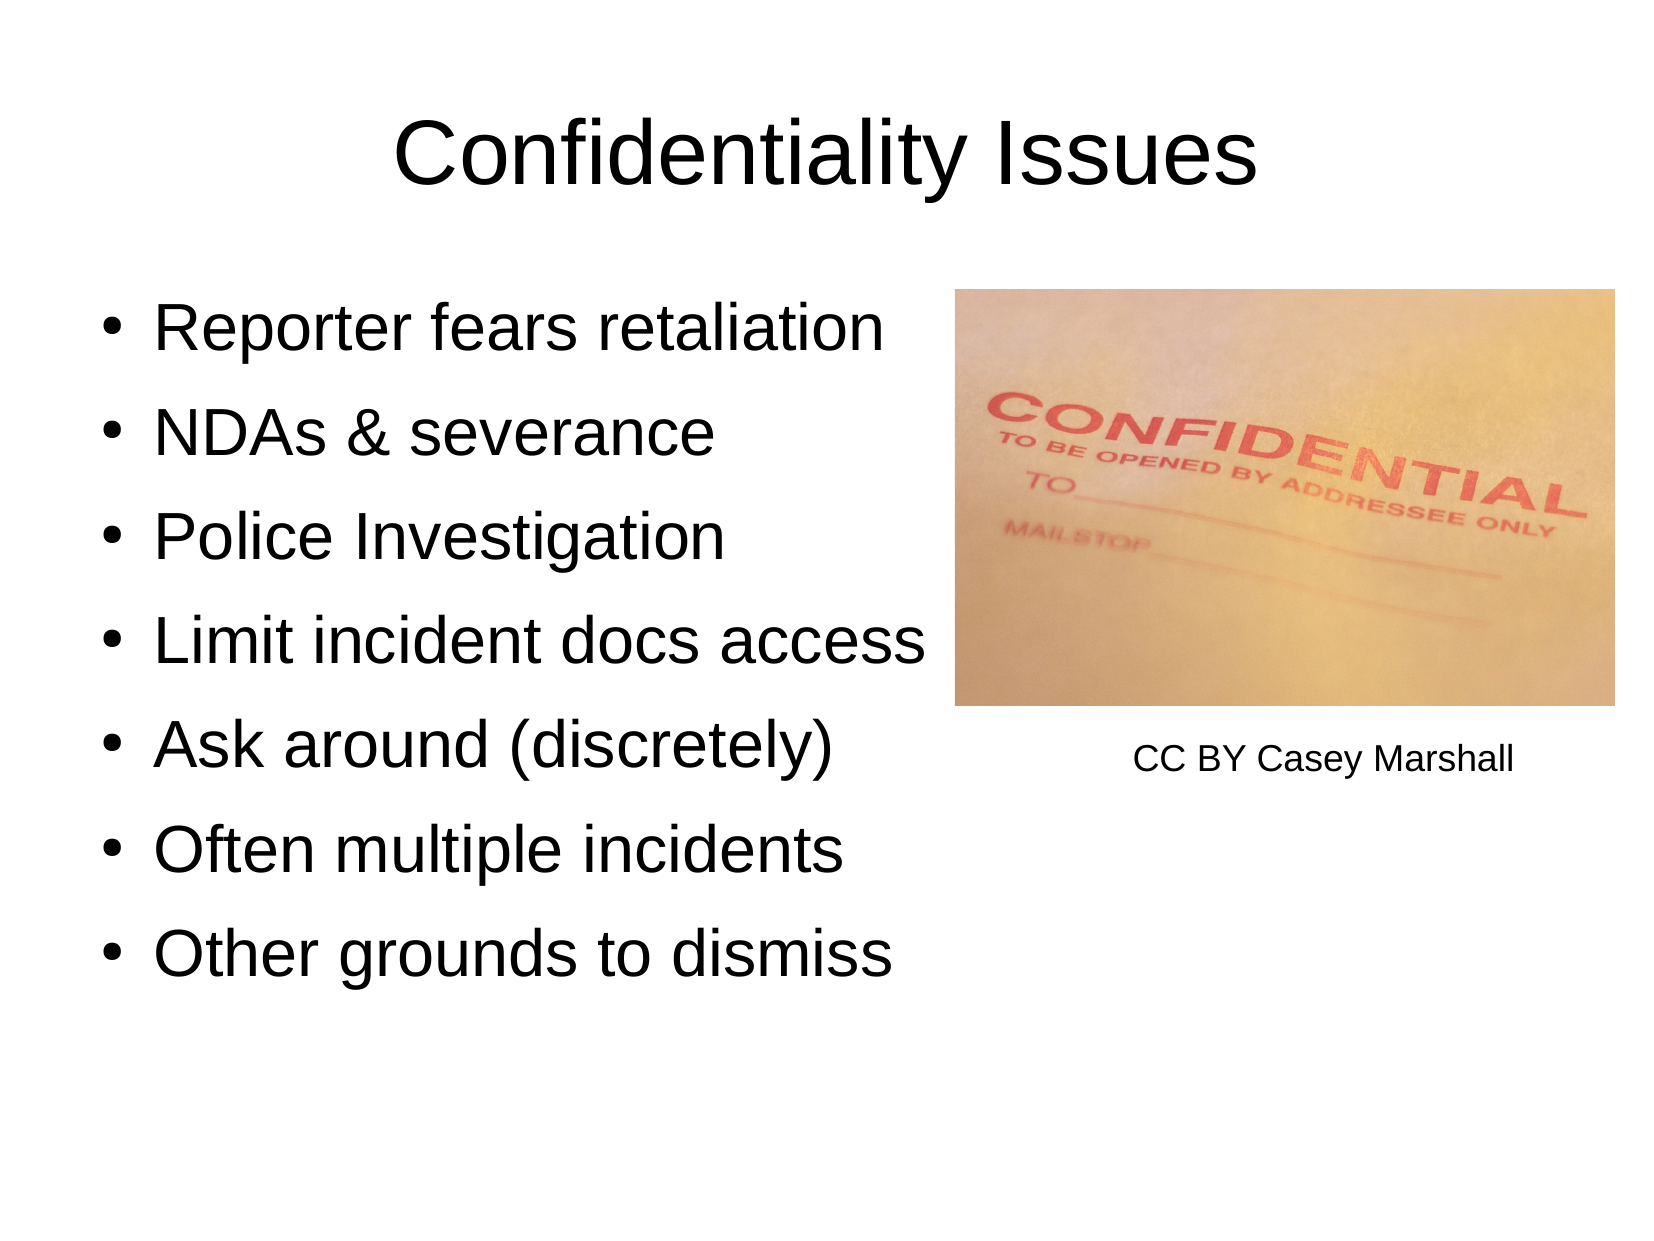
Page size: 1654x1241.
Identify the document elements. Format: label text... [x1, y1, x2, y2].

text_box CC BY Casey Marshall [1117, 730, 1530, 788]
picture [954, 289, 1615, 706]
title Confidentiality Issues [82, 49, 1571, 257]
list Reporter fears retaliation NDAs & severance Police Investigation Limit incident docs access Ask around (discretely) Often multiple incidents Other grounds to dismiss [82, 290, 1571, 1010]
